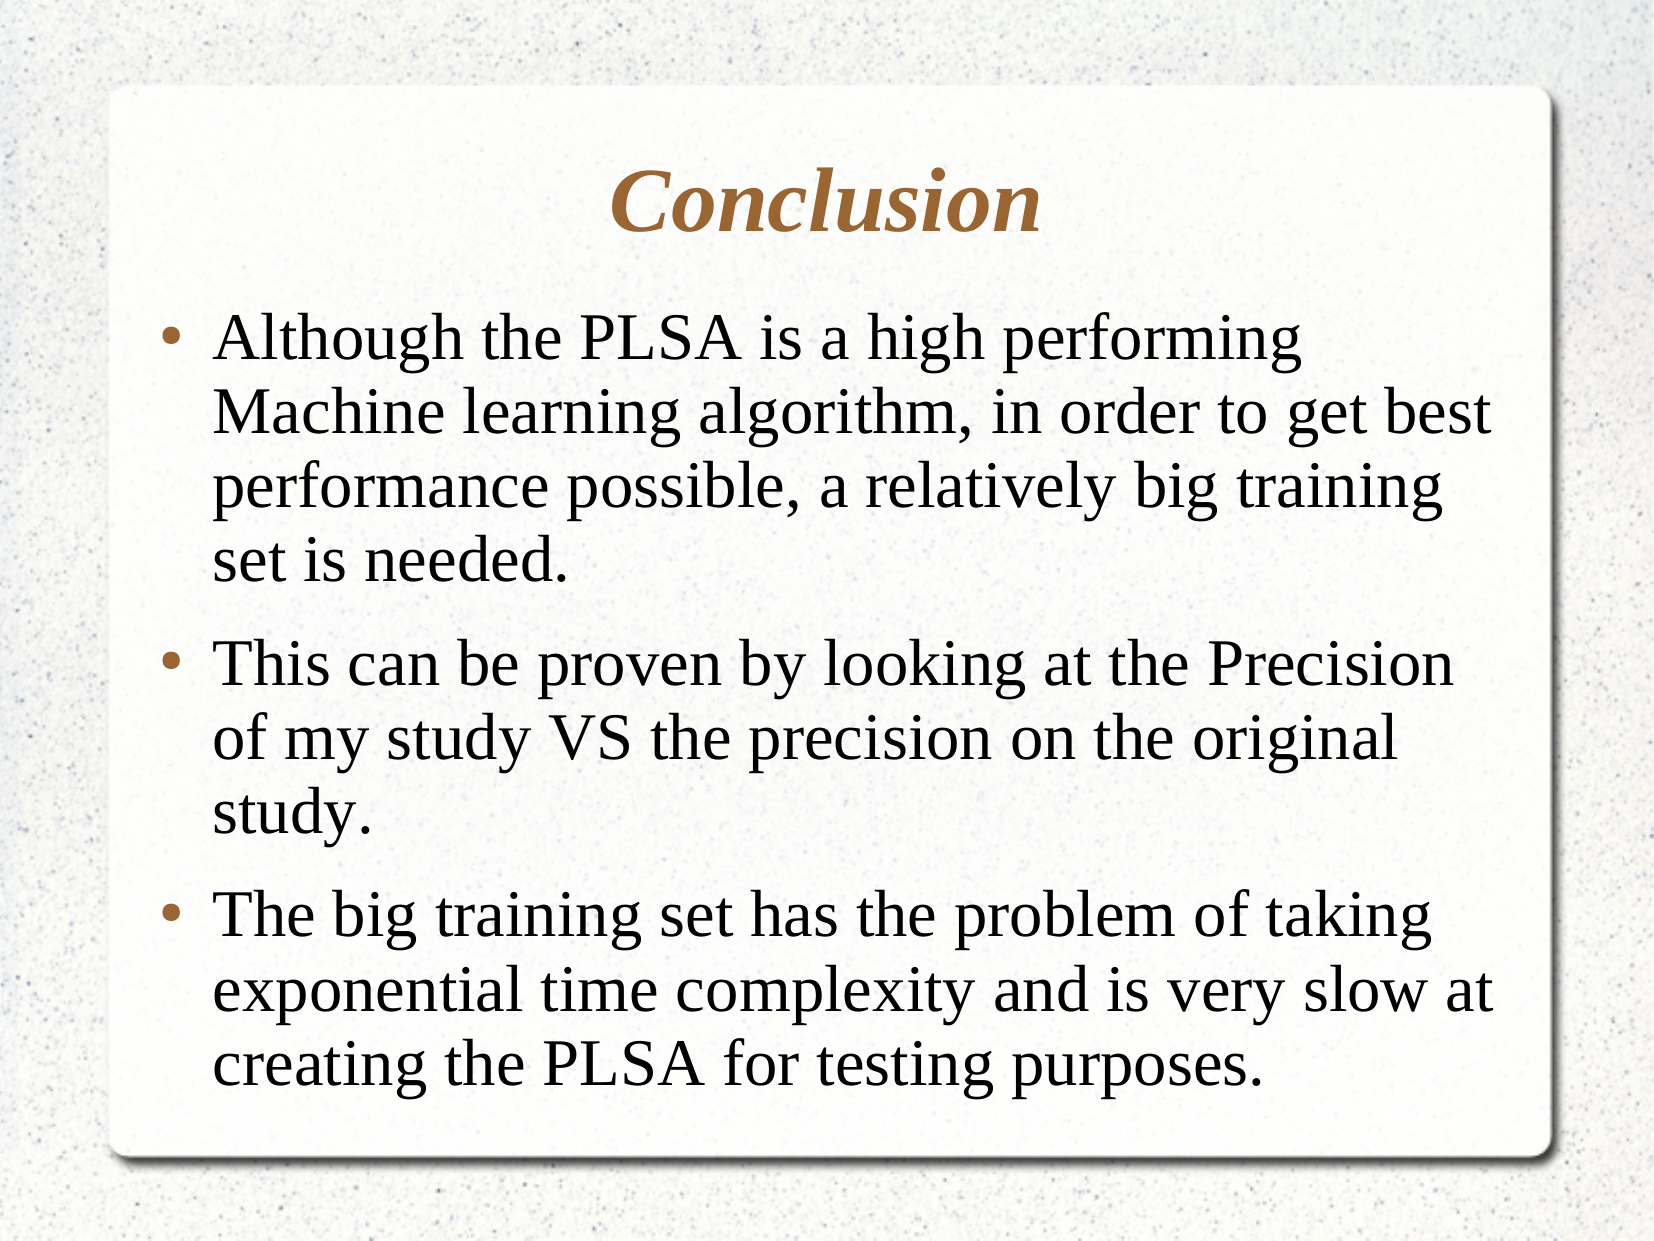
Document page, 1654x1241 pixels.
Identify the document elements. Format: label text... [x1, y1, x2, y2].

title Conclusion [118, 104, 1536, 297]
picture [0, 0, 1654, 1241]
list Although the PLSA is a high performing Machine learning algorithm, in order to get best performance possible, a relatively big training set is needed. This can be proven by looking at the Precision of my study VS the precision on the original study. The big training set has the problem of taking exponential time complexity and is very slow at creating the PLSA for testing purposes. [141, 300, 1501, 1100]
